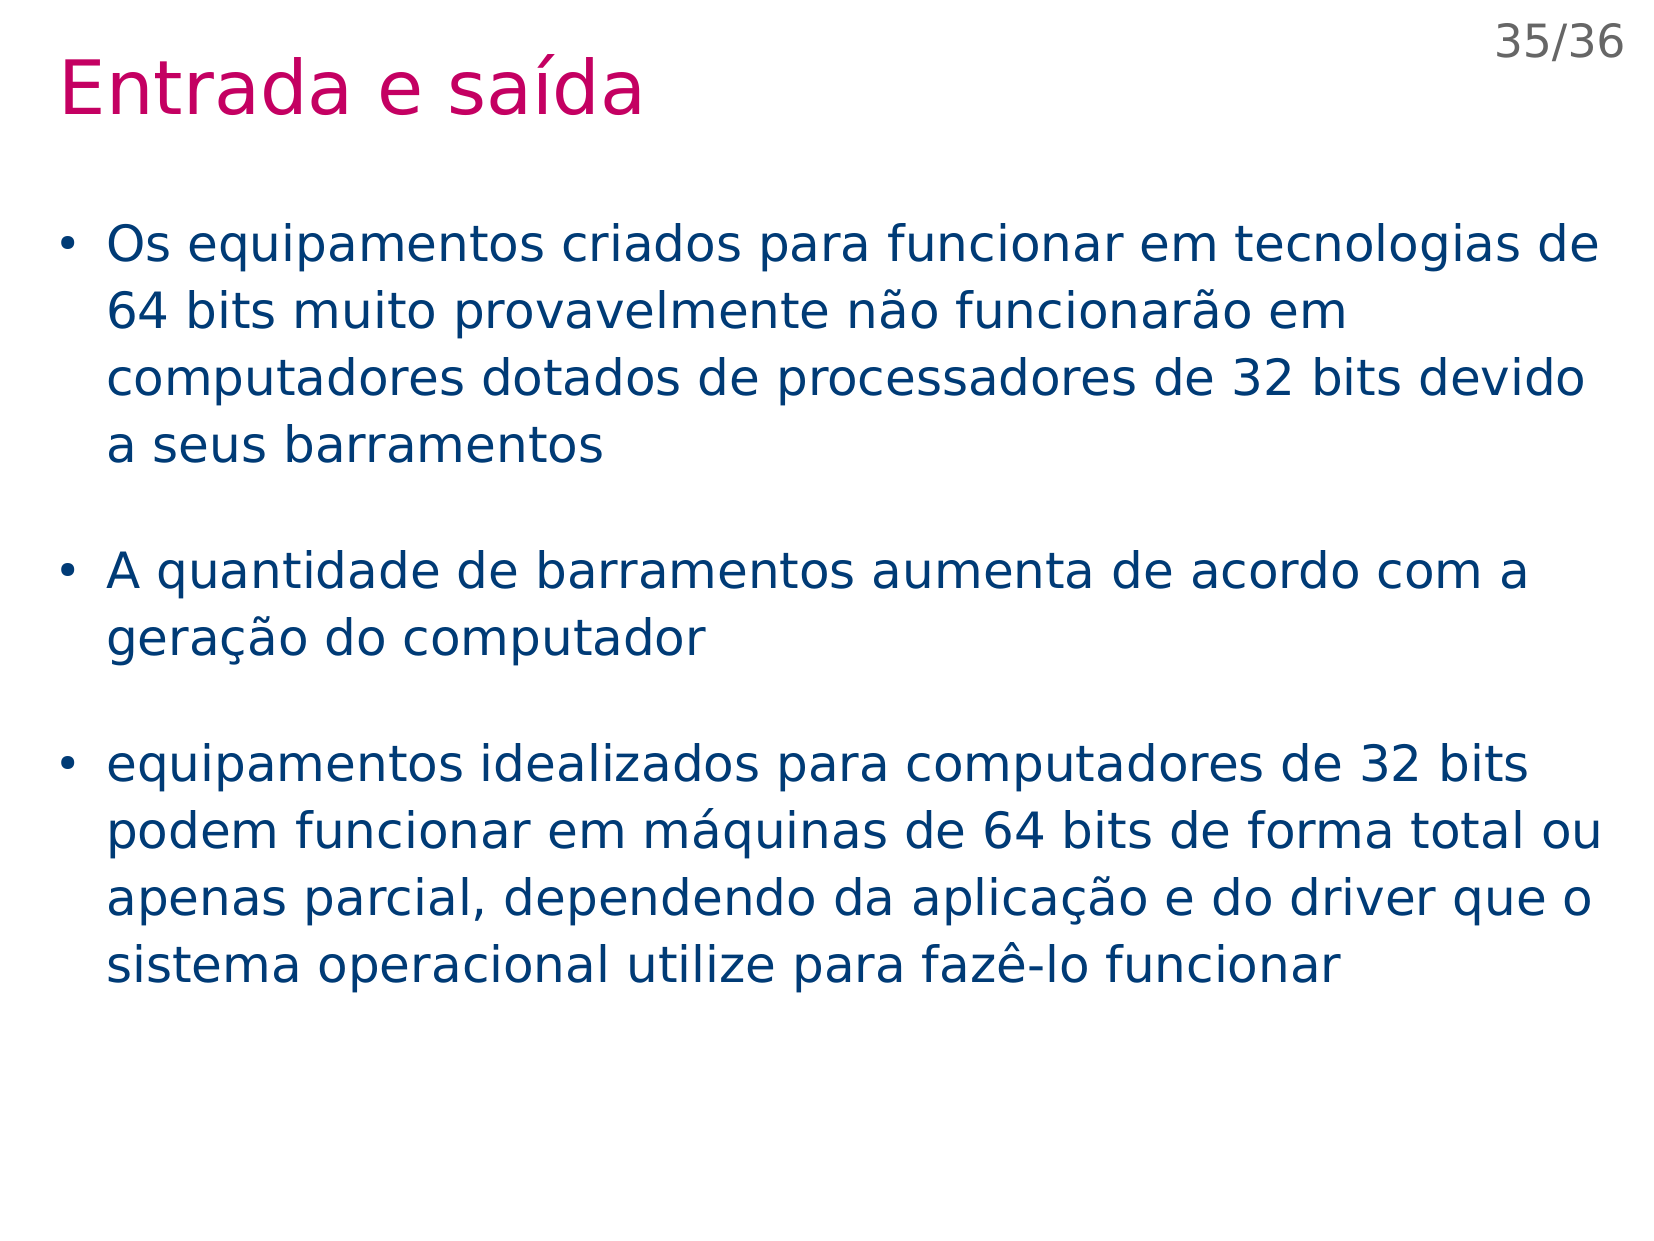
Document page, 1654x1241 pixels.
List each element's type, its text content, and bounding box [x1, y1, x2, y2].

list Os equipamentos criados para funcionar em tecnologias de 64 bits muito provavelmente não funcionarão em computadores dotados de processadores de 32 bits devido a seus barramentos A quantidade de barramentos aumenta de acordo com a geração do computador equipamentos idealizados para computadores de 32 bits podem funcionar em máquinas de 64 bits de forma total ou apenas parcial, dependendo da aplicação e do driver que o sistema operacional utilize para fazê-lo funcionar [59, 206, 1625, 1211]
title Entrada e saída [59, 29, 1625, 148]
